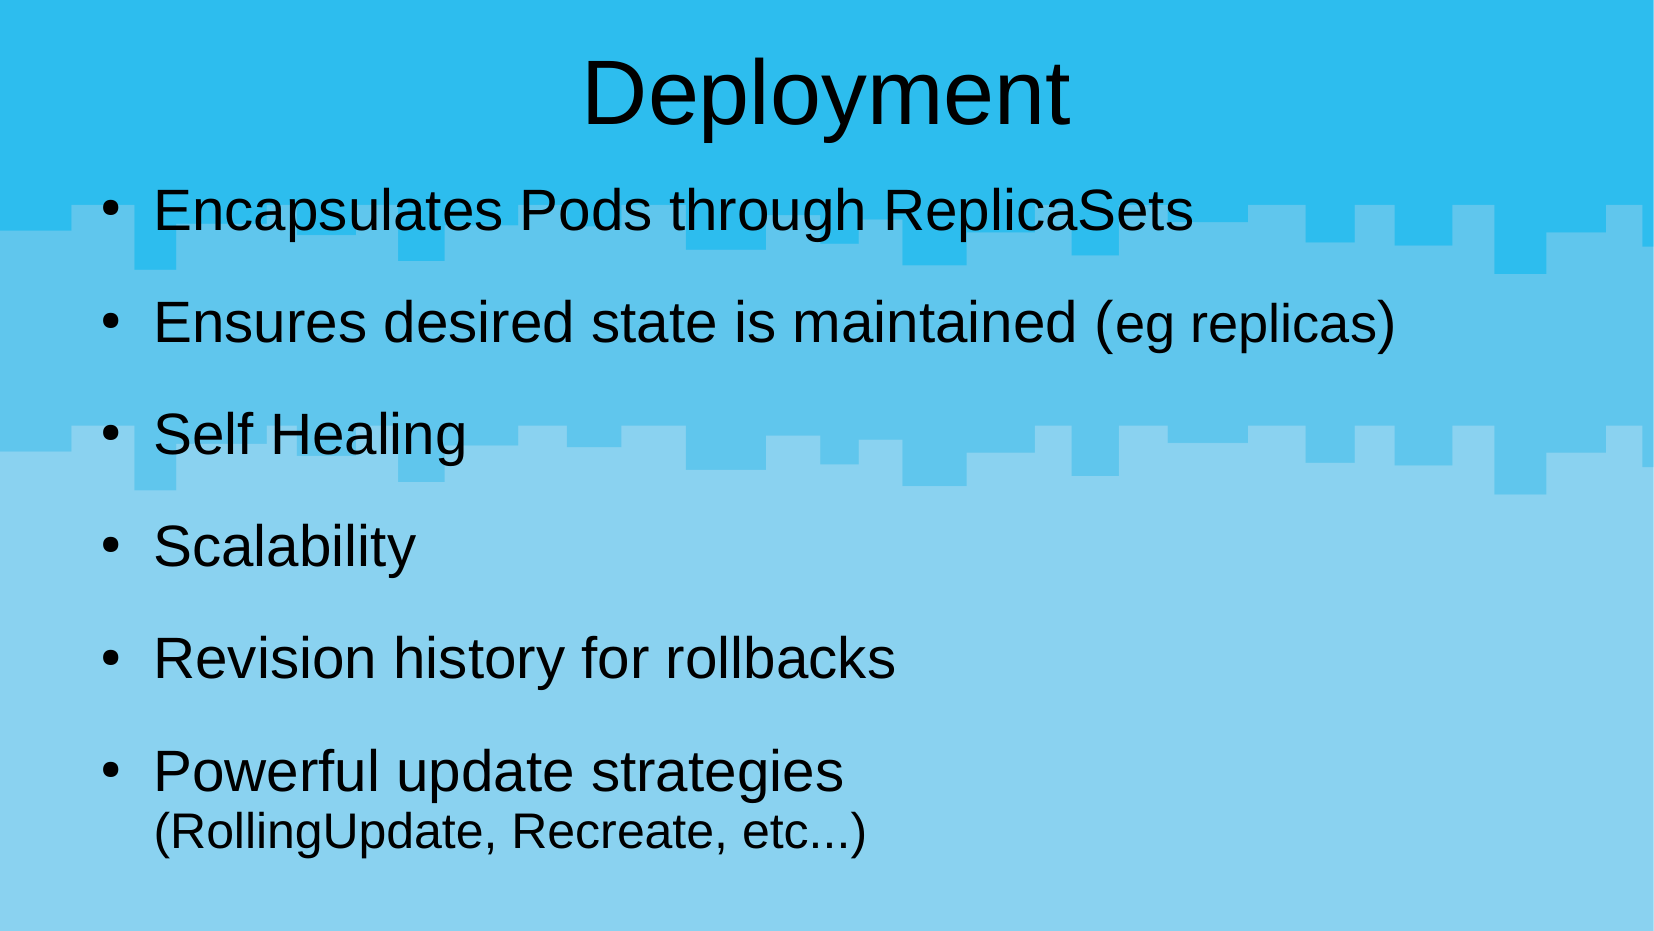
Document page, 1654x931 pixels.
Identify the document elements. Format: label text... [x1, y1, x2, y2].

list Encapsulates Pods through ReplicaSets Ensures desired state is maintained (eg replicas) Self Healing Scalability Revision history for rollbacks Powerful update strategies (RollingUpdate, Recreate, etc...) [82, 177, 1571, 886]
title Deployment [82, 37, 1571, 148]
picture [0, 0, 1654, 931]
